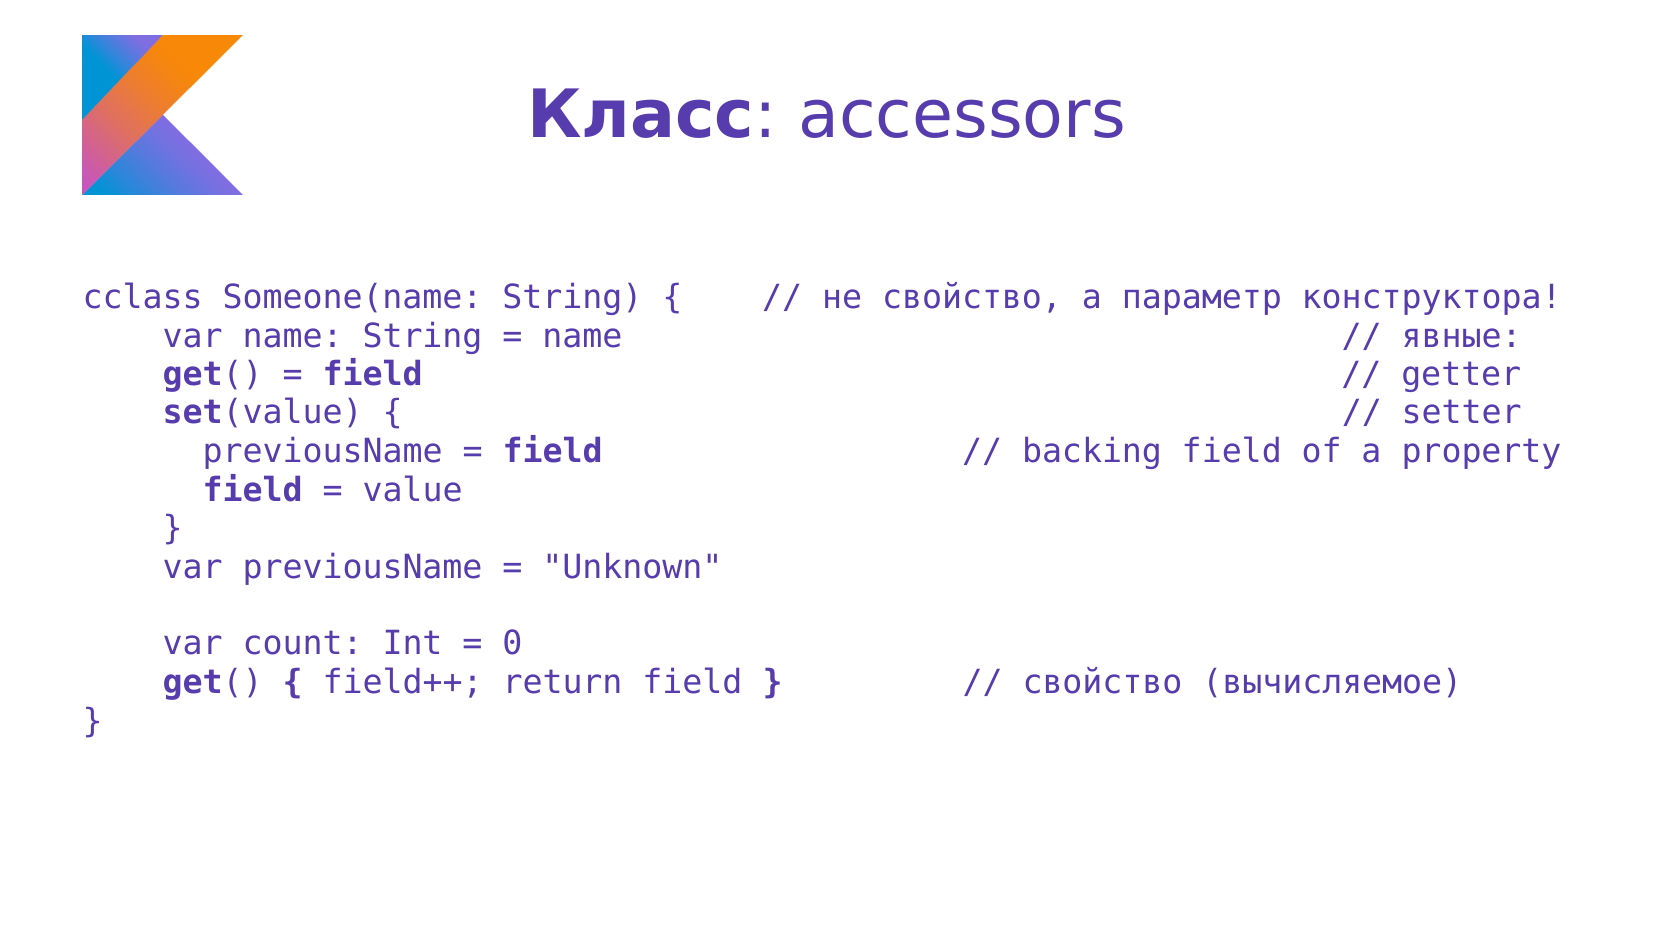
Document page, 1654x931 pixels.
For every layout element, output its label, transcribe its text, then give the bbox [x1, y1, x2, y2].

picture [82, 35, 243, 195]
title Класс: accessors [243, 37, 1571, 193]
subtitle cclass Someone(name: String) { // не свойство, а параметр конструктора! var name: String = name // явные: get() = field // getter set(value) { // setter previousName = field // backing field of a property field = value } var previousName = "Unknown" var count: Int = 0 get() { field++; return field } // свойство (вычисляемое) } [82, 219, 1571, 875]
